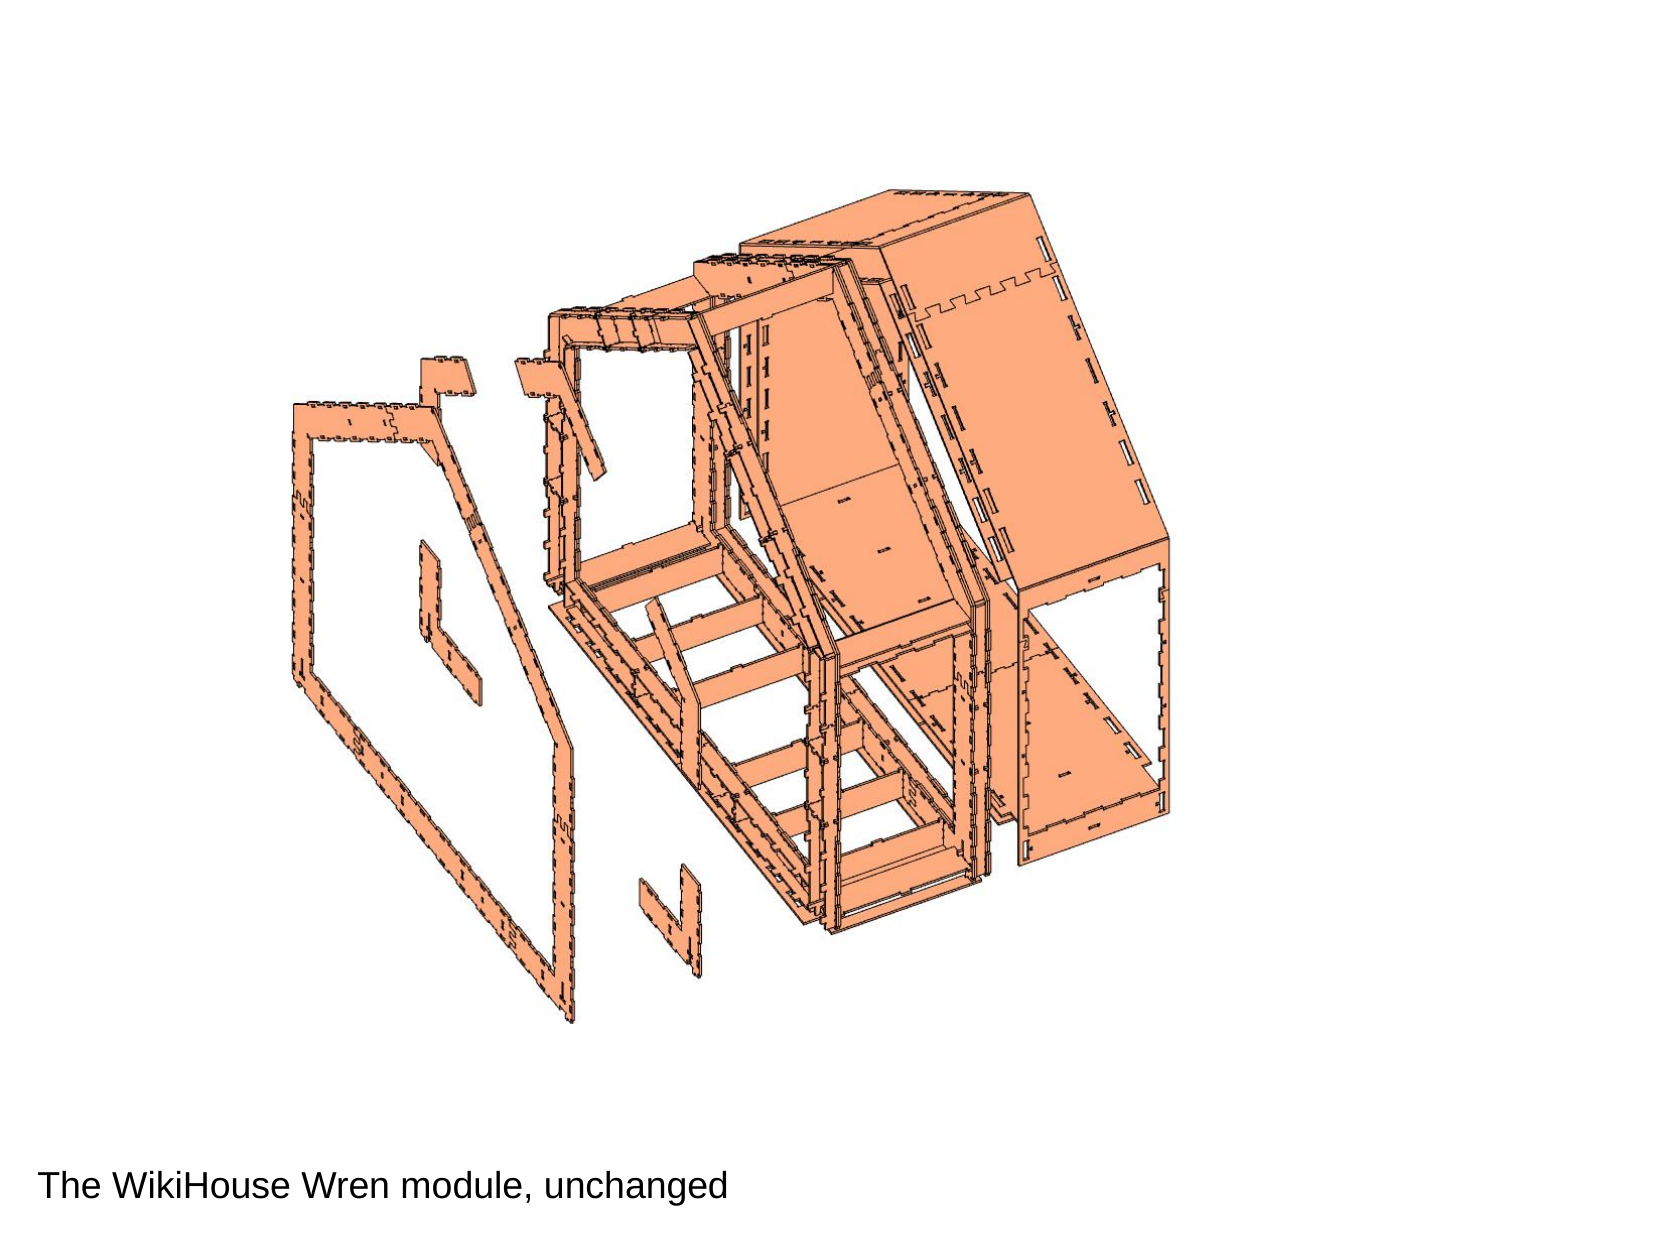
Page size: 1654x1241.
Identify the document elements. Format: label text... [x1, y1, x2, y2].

text_box The WikiHouse Wren module, unchanged [22, 1157, 804, 1215]
picture [0, 153, 1654, 1043]
